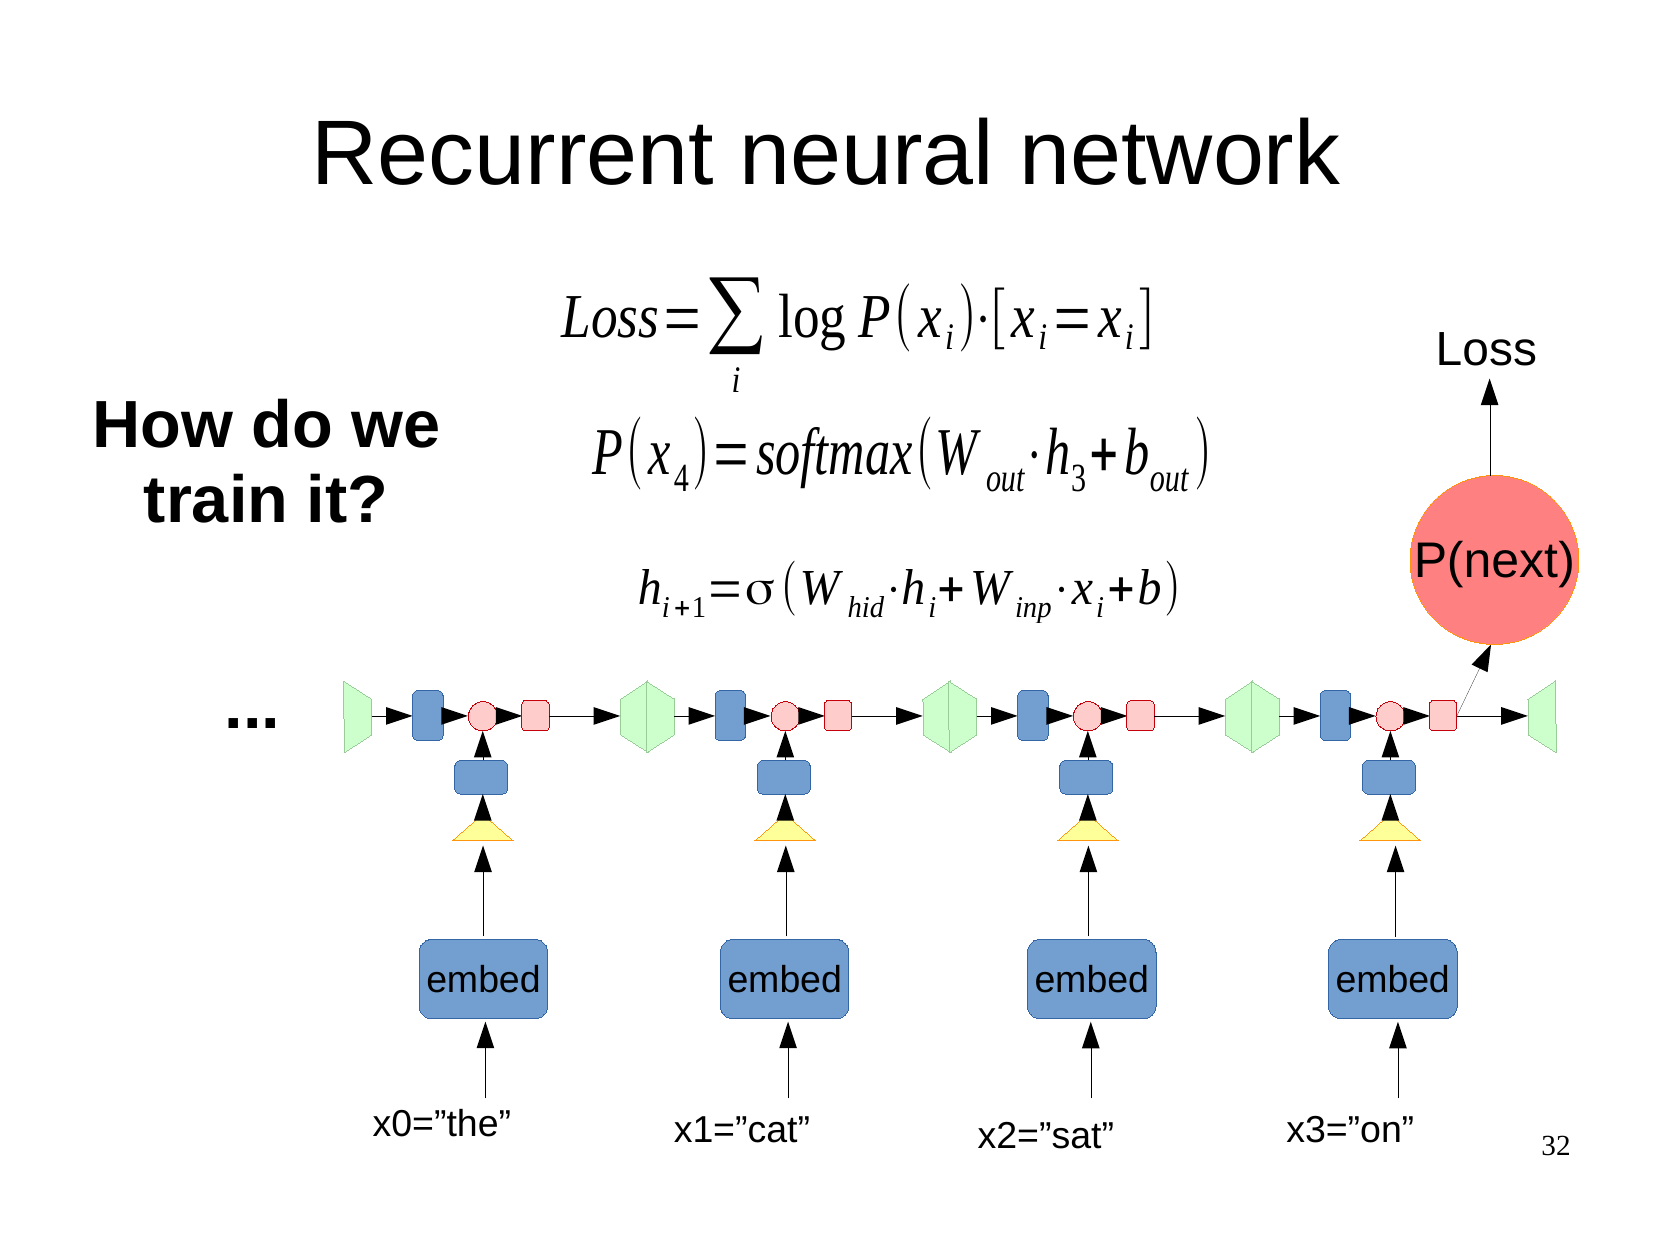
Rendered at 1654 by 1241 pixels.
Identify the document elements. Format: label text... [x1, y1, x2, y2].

text_box [452, 821, 514, 841]
text_box [771, 701, 798, 731]
text_box embed [419, 939, 548, 1019]
text_box [715, 690, 746, 741]
text_box x3=”on” [1271, 1101, 1485, 1159]
text_box [468, 701, 495, 731]
title Recurrent neural network [82, 49, 1571, 257]
text_box x2=”sat” [963, 1107, 1190, 1165]
text_box [620, 680, 675, 753]
text_box [1126, 700, 1155, 731]
text_box x0=”the” [357, 1095, 568, 1152]
text_box [1057, 821, 1119, 841]
chart [576, 411, 1223, 499]
text_box [1073, 701, 1100, 731]
text_box [1429, 700, 1457, 731]
text_box embed [720, 939, 849, 1019]
text_box [1225, 680, 1280, 753]
text_box [1320, 690, 1351, 741]
text_box x1=”cat” [659, 1101, 869, 1159]
text_box ... [50, 617, 455, 795]
text_box [1362, 760, 1416, 795]
text_box [1017, 690, 1049, 741]
text_box [1527, 680, 1557, 753]
text_box How do we train it? [63, 373, 469, 550]
text_box [754, 821, 816, 841]
chart [625, 557, 1194, 623]
text_box [521, 700, 550, 731]
text_box P(next) [1410, 475, 1579, 645]
text_box Loss [1420, 313, 1553, 404]
text_box [922, 680, 977, 753]
text_box [1359, 821, 1421, 841]
text_box [1375, 701, 1403, 731]
text_box [824, 700, 852, 731]
text_box [455, 760, 508, 795]
text_box embed [1027, 939, 1157, 1019]
text_box [1059, 760, 1113, 795]
text_box embed [1328, 939, 1458, 1019]
chart [545, 270, 1165, 399]
text_box [757, 760, 811, 795]
